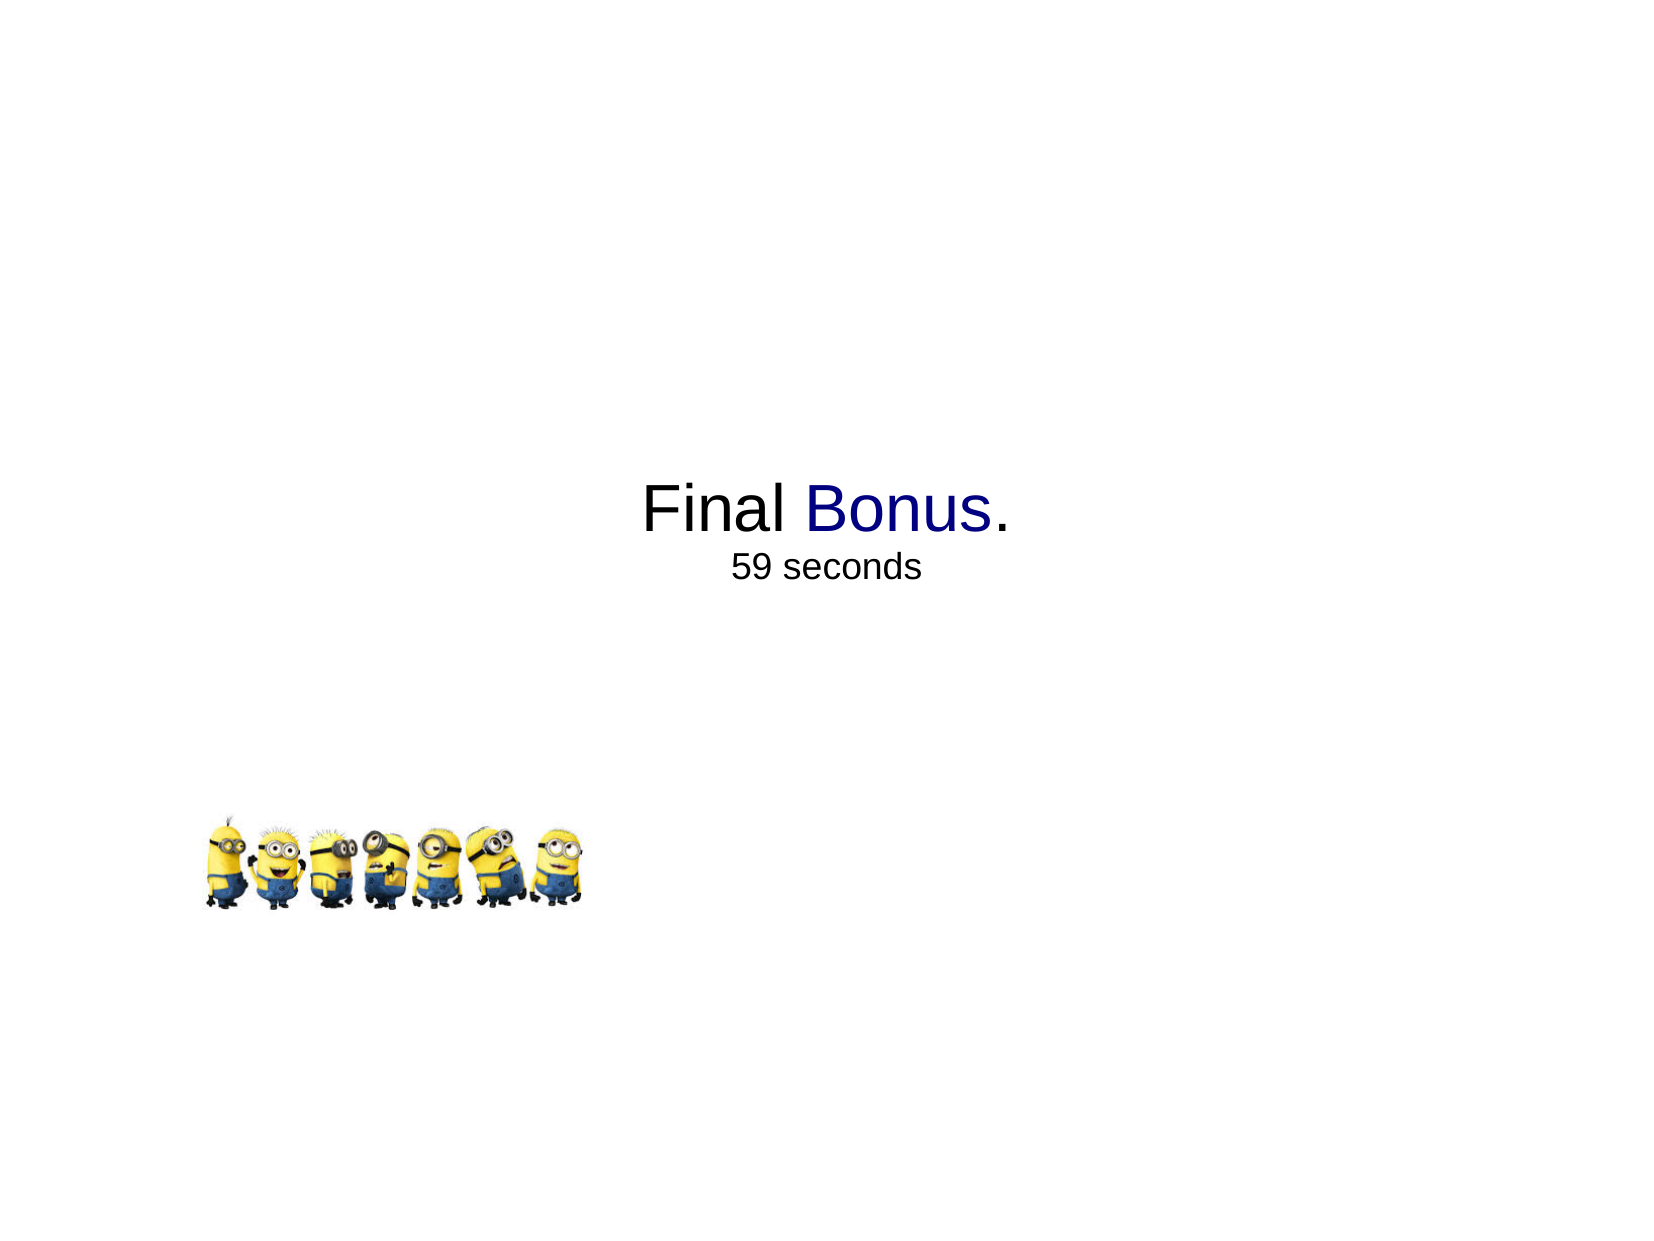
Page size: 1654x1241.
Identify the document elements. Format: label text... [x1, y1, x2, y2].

subtitle Final Bonus. 59 seconds [82, 49, 1571, 1010]
picture [202, 797, 586, 931]
